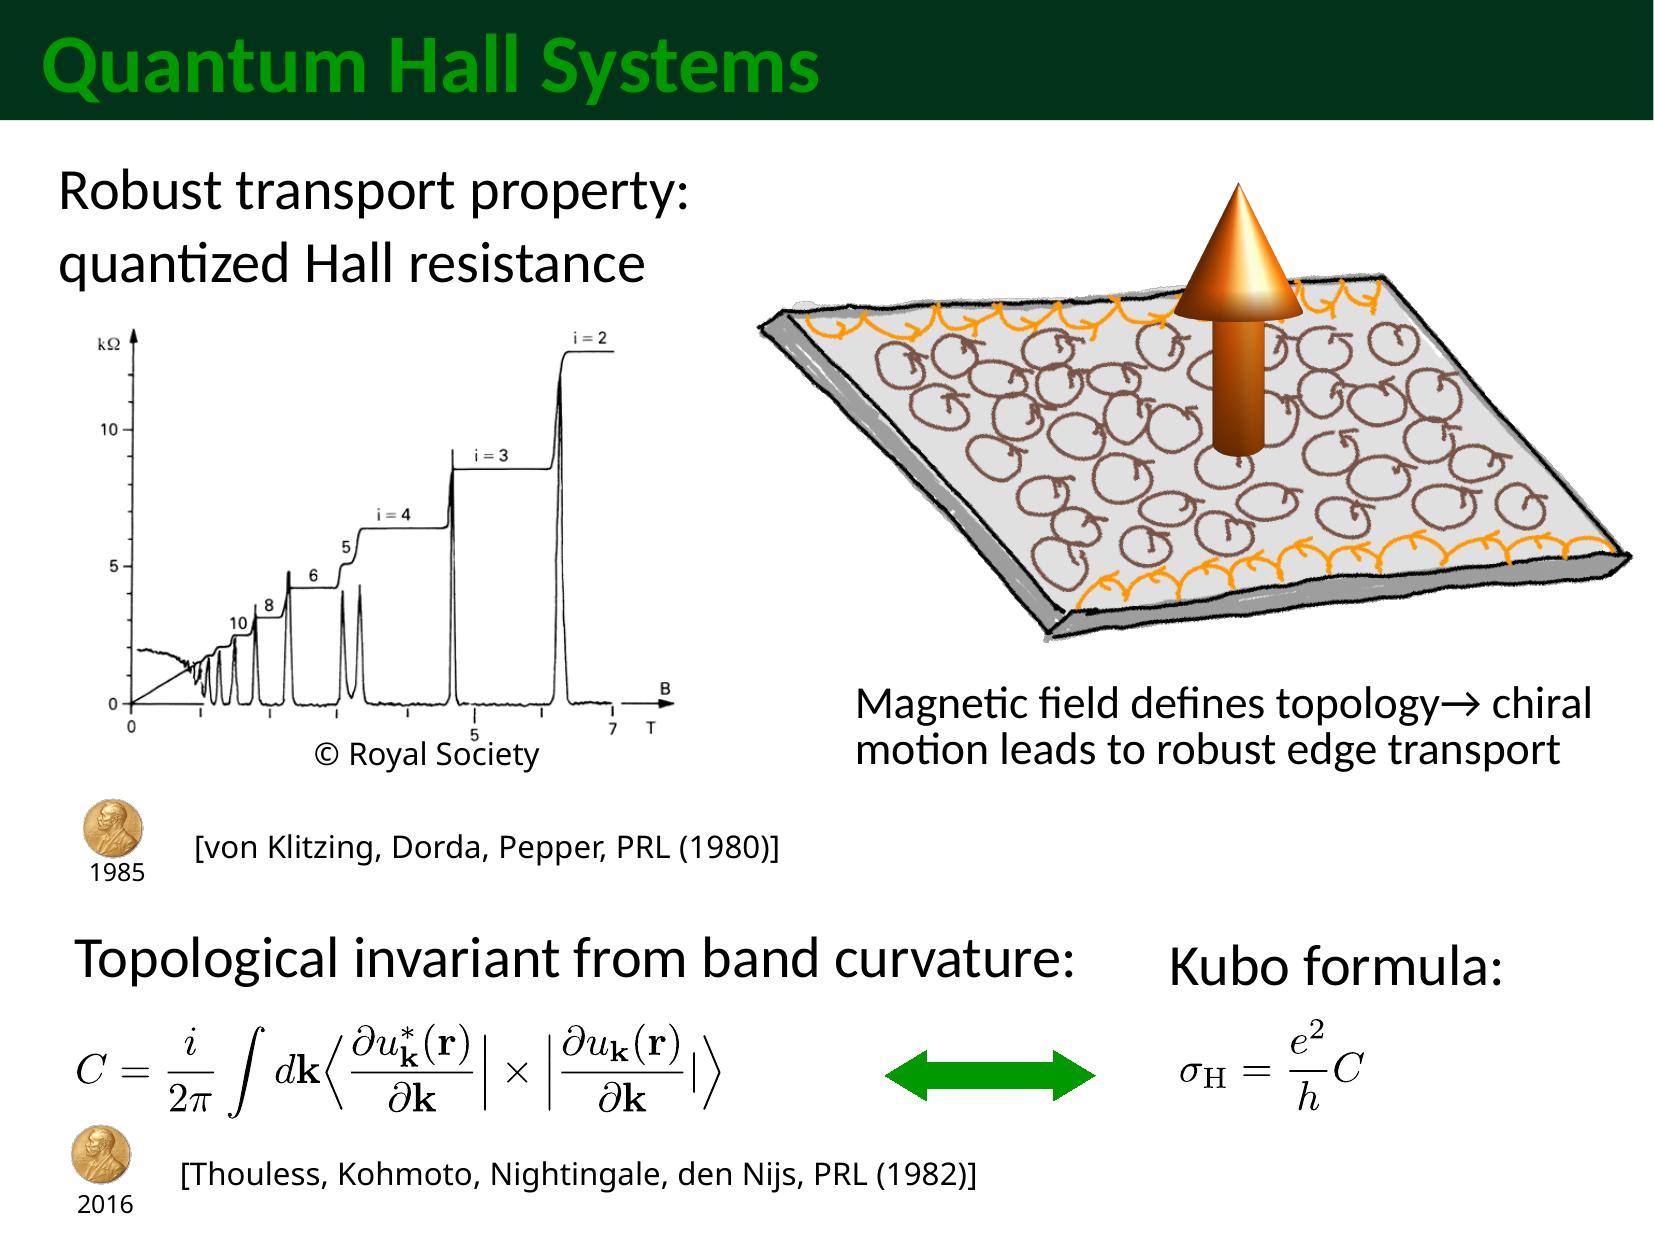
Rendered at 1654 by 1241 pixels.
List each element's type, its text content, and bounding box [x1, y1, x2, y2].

text_box Quantum Hall Systems [26, 1, 1515, 126]
picture [70, 1132, 132, 1179]
text_box [885, 1050, 1096, 1101]
text_box [Thouless, Kohmoto, Nightingale, den Nijs, PRL (1982)] [165, 1144, 1231, 1241]
text_box Robust transport property: quantized Hall resistance [43, 158, 798, 378]
picture [82, 798, 144, 847]
text_box 1985 [73, 847, 177, 895]
picture [747, 253, 1645, 662]
text_box Magnetic field defines topology→ chiral motion leads to robust edge transport [840, 676, 1636, 784]
text_box Kubo formula: [1154, 934, 1654, 1081]
text_box Topological invariant from band curvature: [60, 926, 1096, 1132]
text_box [1178, 1081, 1365, 1111]
text_box [von Klitzing, Dorda, Pepper, PRL (1980)] [179, 817, 809, 926]
text_box 2016 [62, 1179, 166, 1228]
text_box © Royal Society [28, 724, 826, 778]
picture [86, 378, 687, 724]
